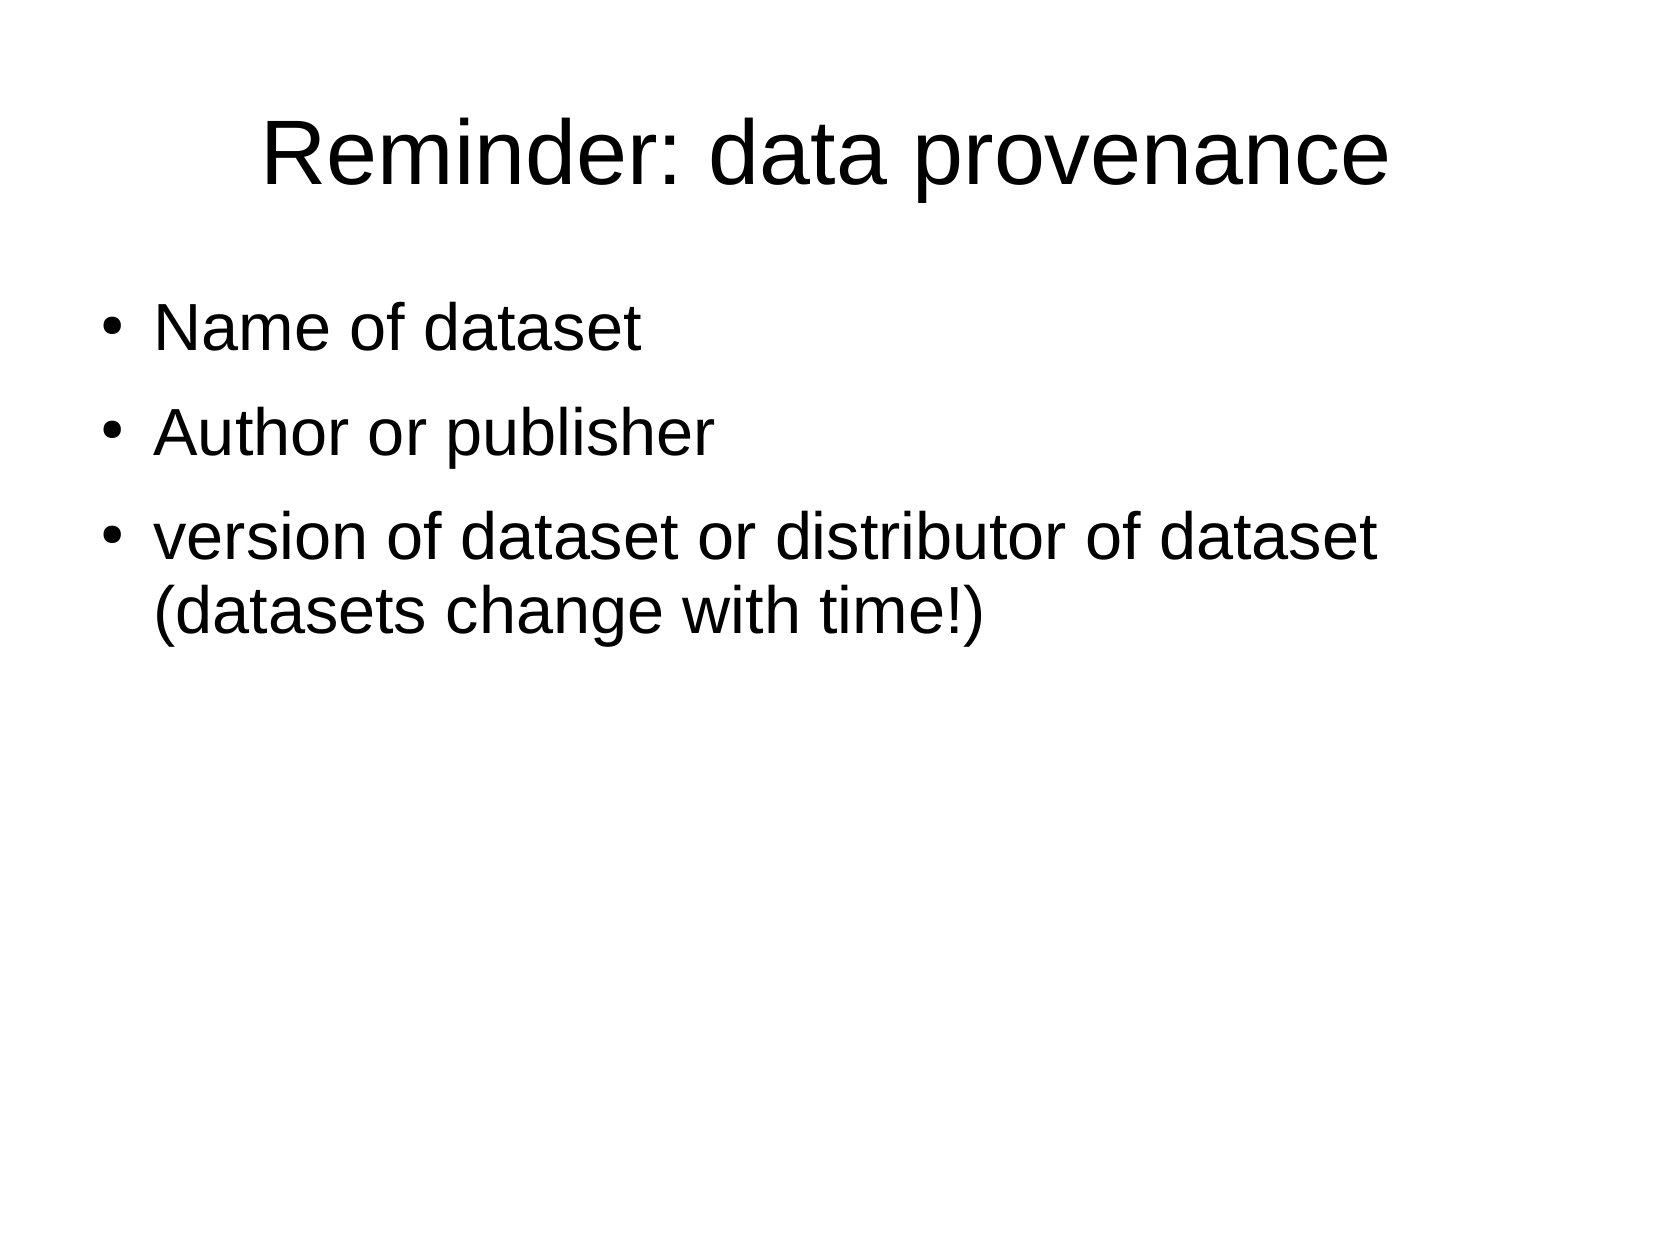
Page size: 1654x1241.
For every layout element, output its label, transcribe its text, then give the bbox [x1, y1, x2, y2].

list Name of dataset Author or publisher version of dataset or distributor of dataset (datasets change with time!) [82, 290, 1571, 1109]
title Reminder: data provenance [82, 49, 1571, 257]
